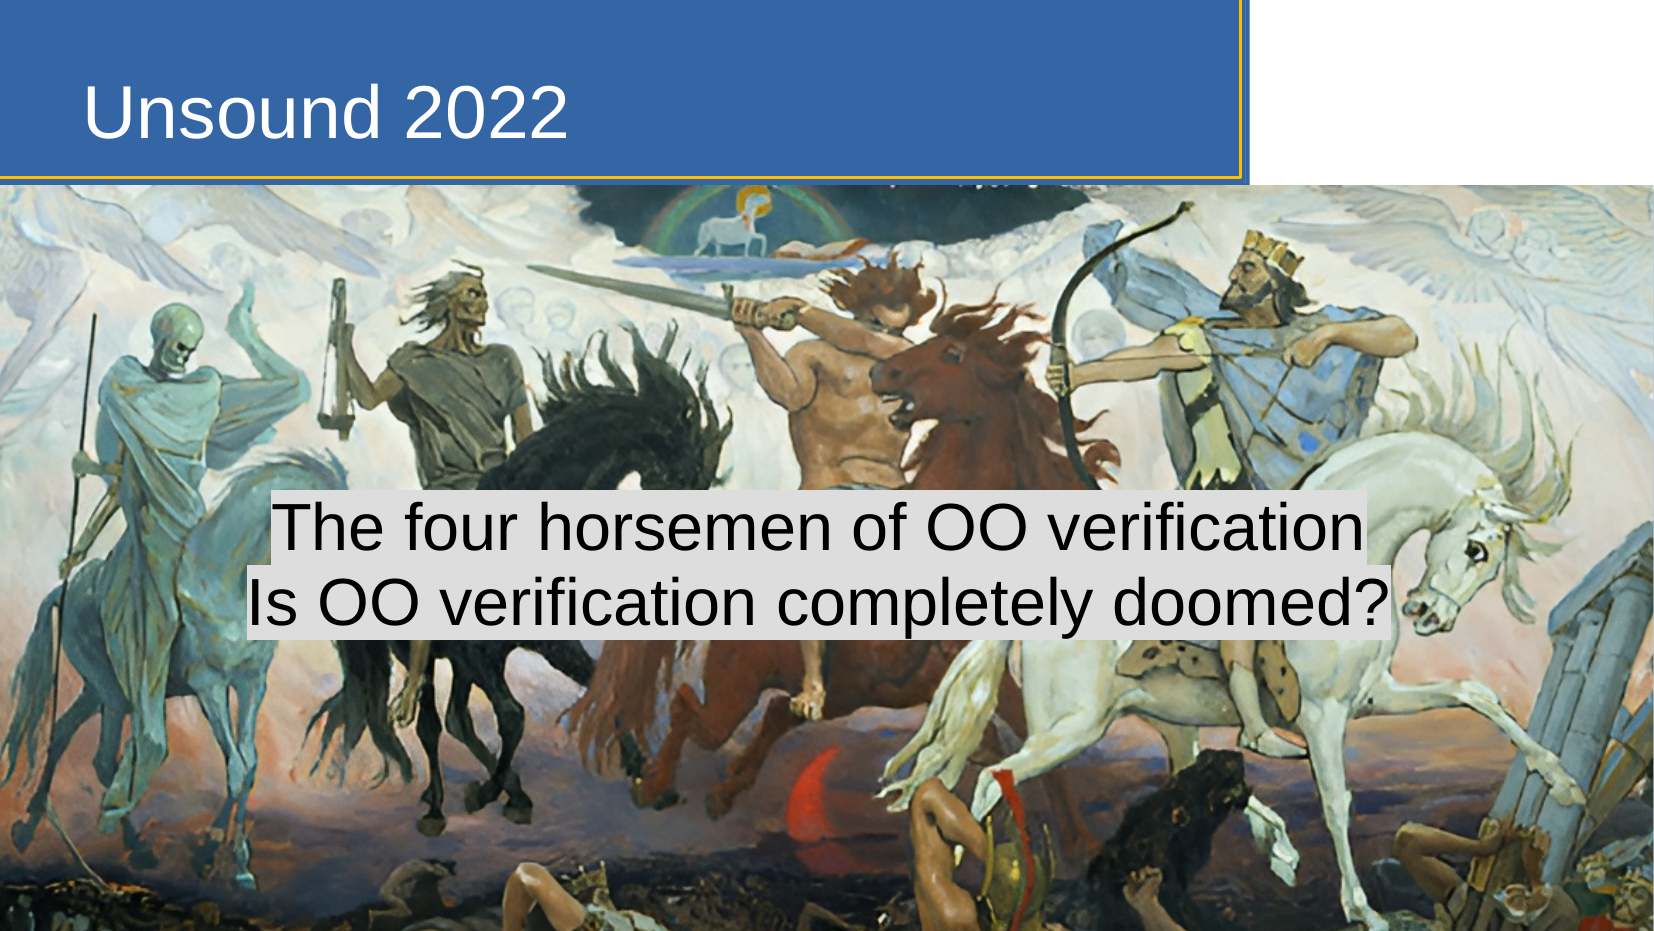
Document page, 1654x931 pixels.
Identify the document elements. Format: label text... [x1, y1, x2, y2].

picture [0, 185, 1654, 931]
title Unsound 2022 [82, 35, 1235, 189]
subtitle The four horsemen of OO verification Is OO verification completely doomed? [0, 490, 1645, 640]
